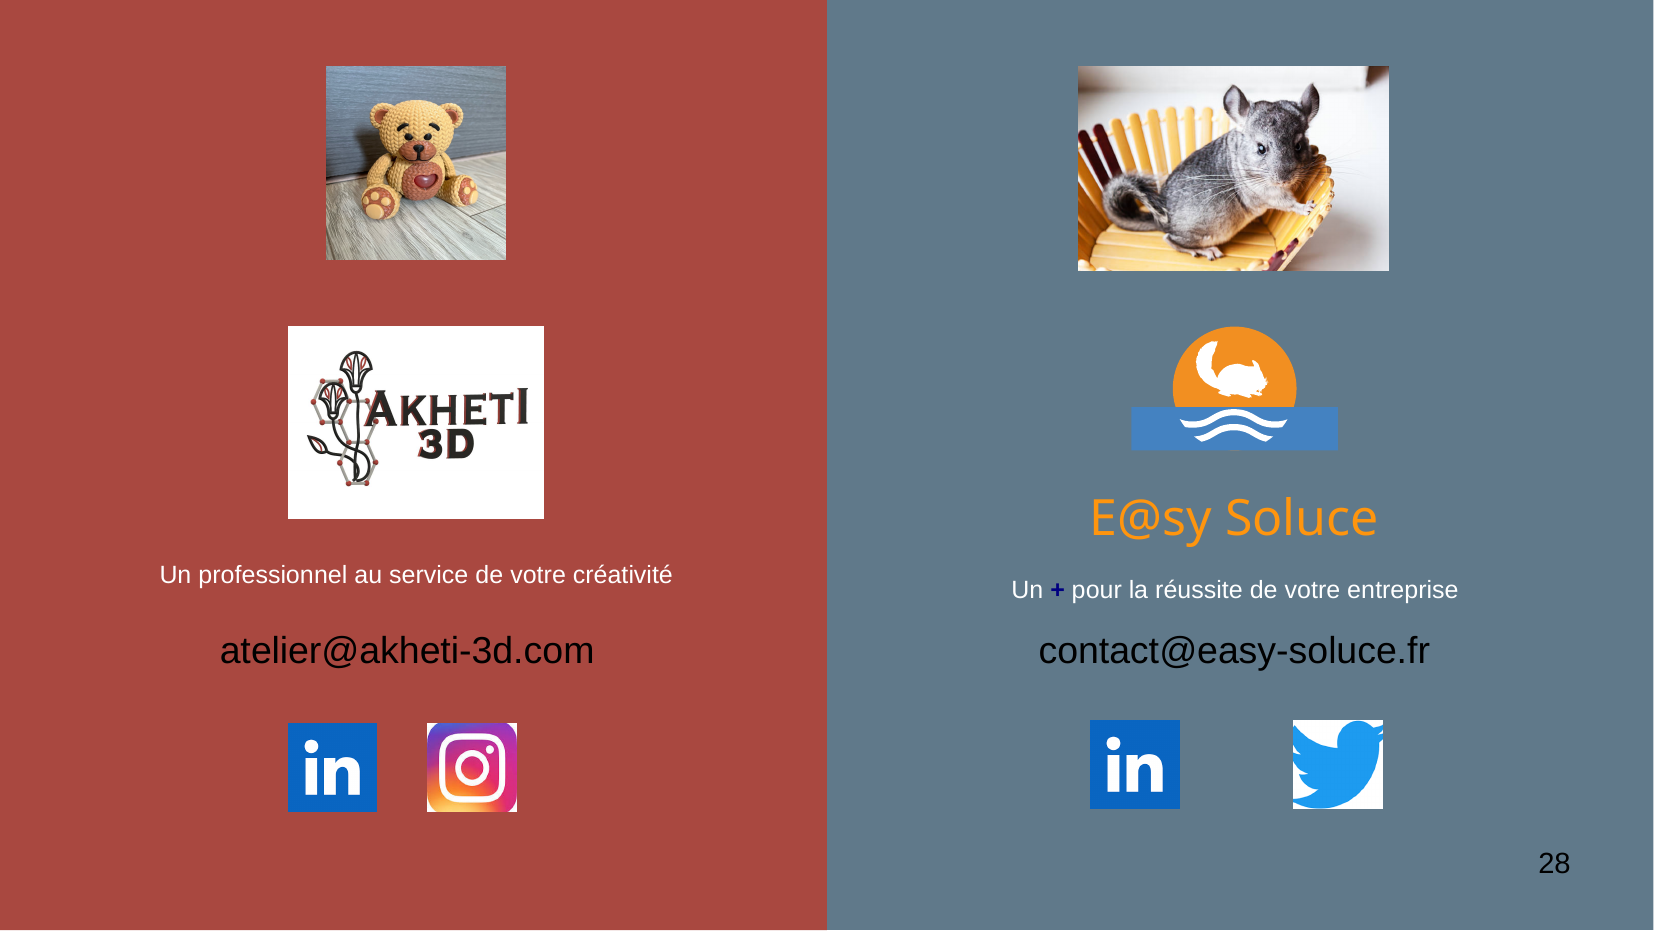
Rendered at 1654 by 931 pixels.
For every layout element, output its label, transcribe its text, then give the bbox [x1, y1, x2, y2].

picture [1131, 326, 1339, 451]
picture [288, 326, 544, 520]
text_box contact@easy-soluce.fr [1023, 622, 1446, 680]
picture [1293, 720, 1383, 809]
picture [326, 66, 506, 260]
text_box Un + pour la réussite de votre entreprise [996, 568, 1473, 612]
title E@sy Soluce [939, 442, 1530, 590]
picture [1090, 720, 1180, 809]
text_box Un professionnel au service de votre créativité [144, 553, 688, 596]
picture [1078, 66, 1389, 271]
picture [288, 723, 377, 812]
text_box [0, 0, 827, 931]
picture [427, 723, 517, 812]
text_box atelier@akheti-3d.com [205, 622, 627, 680]
